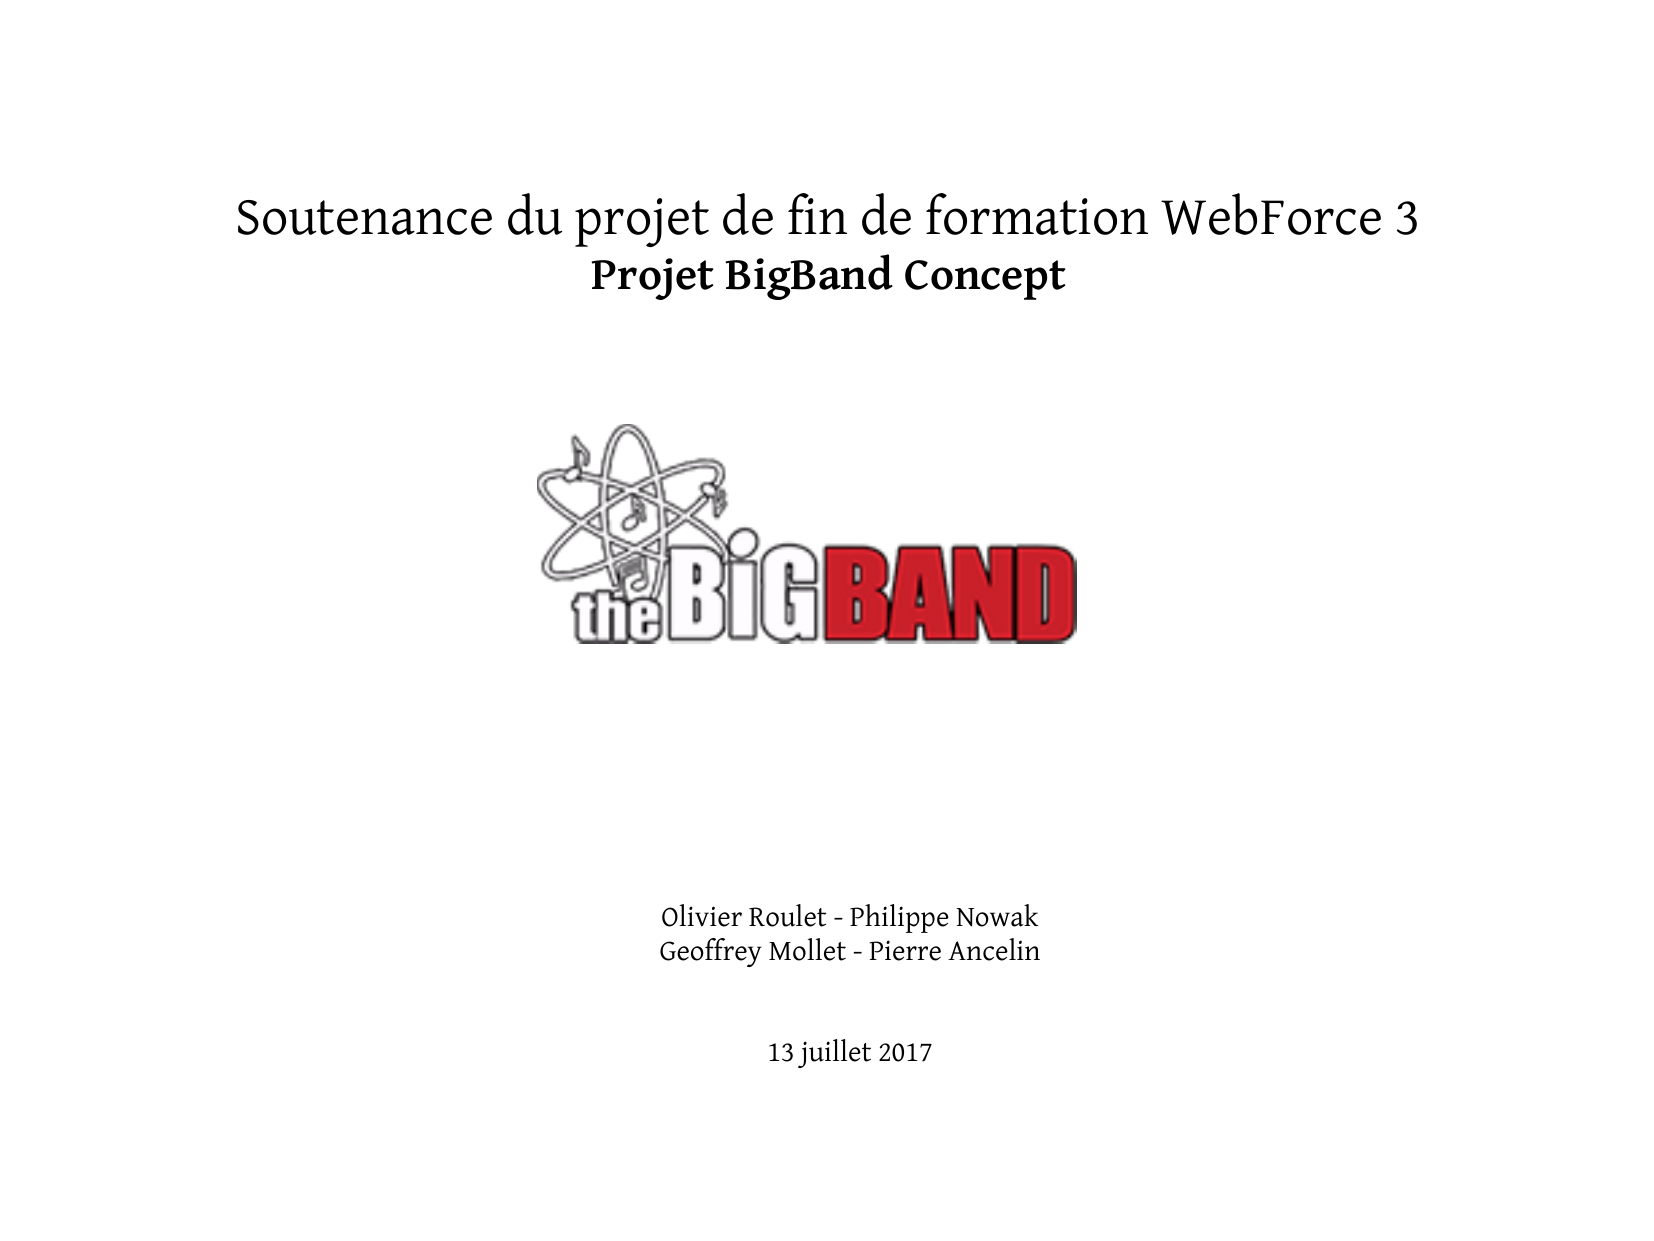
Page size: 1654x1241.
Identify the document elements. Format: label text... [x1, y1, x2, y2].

title Soutenance du projet de fin de formation WebForce 3 Projet BigBand Concept [85, 0, 1574, 445]
picture [537, 424, 1077, 644]
list Olivier Roulet - Philippe Nowak Geoffrey Mollet - Pierre Ancelin 13 juillet 2017 [106, 664, 1595, 1138]
